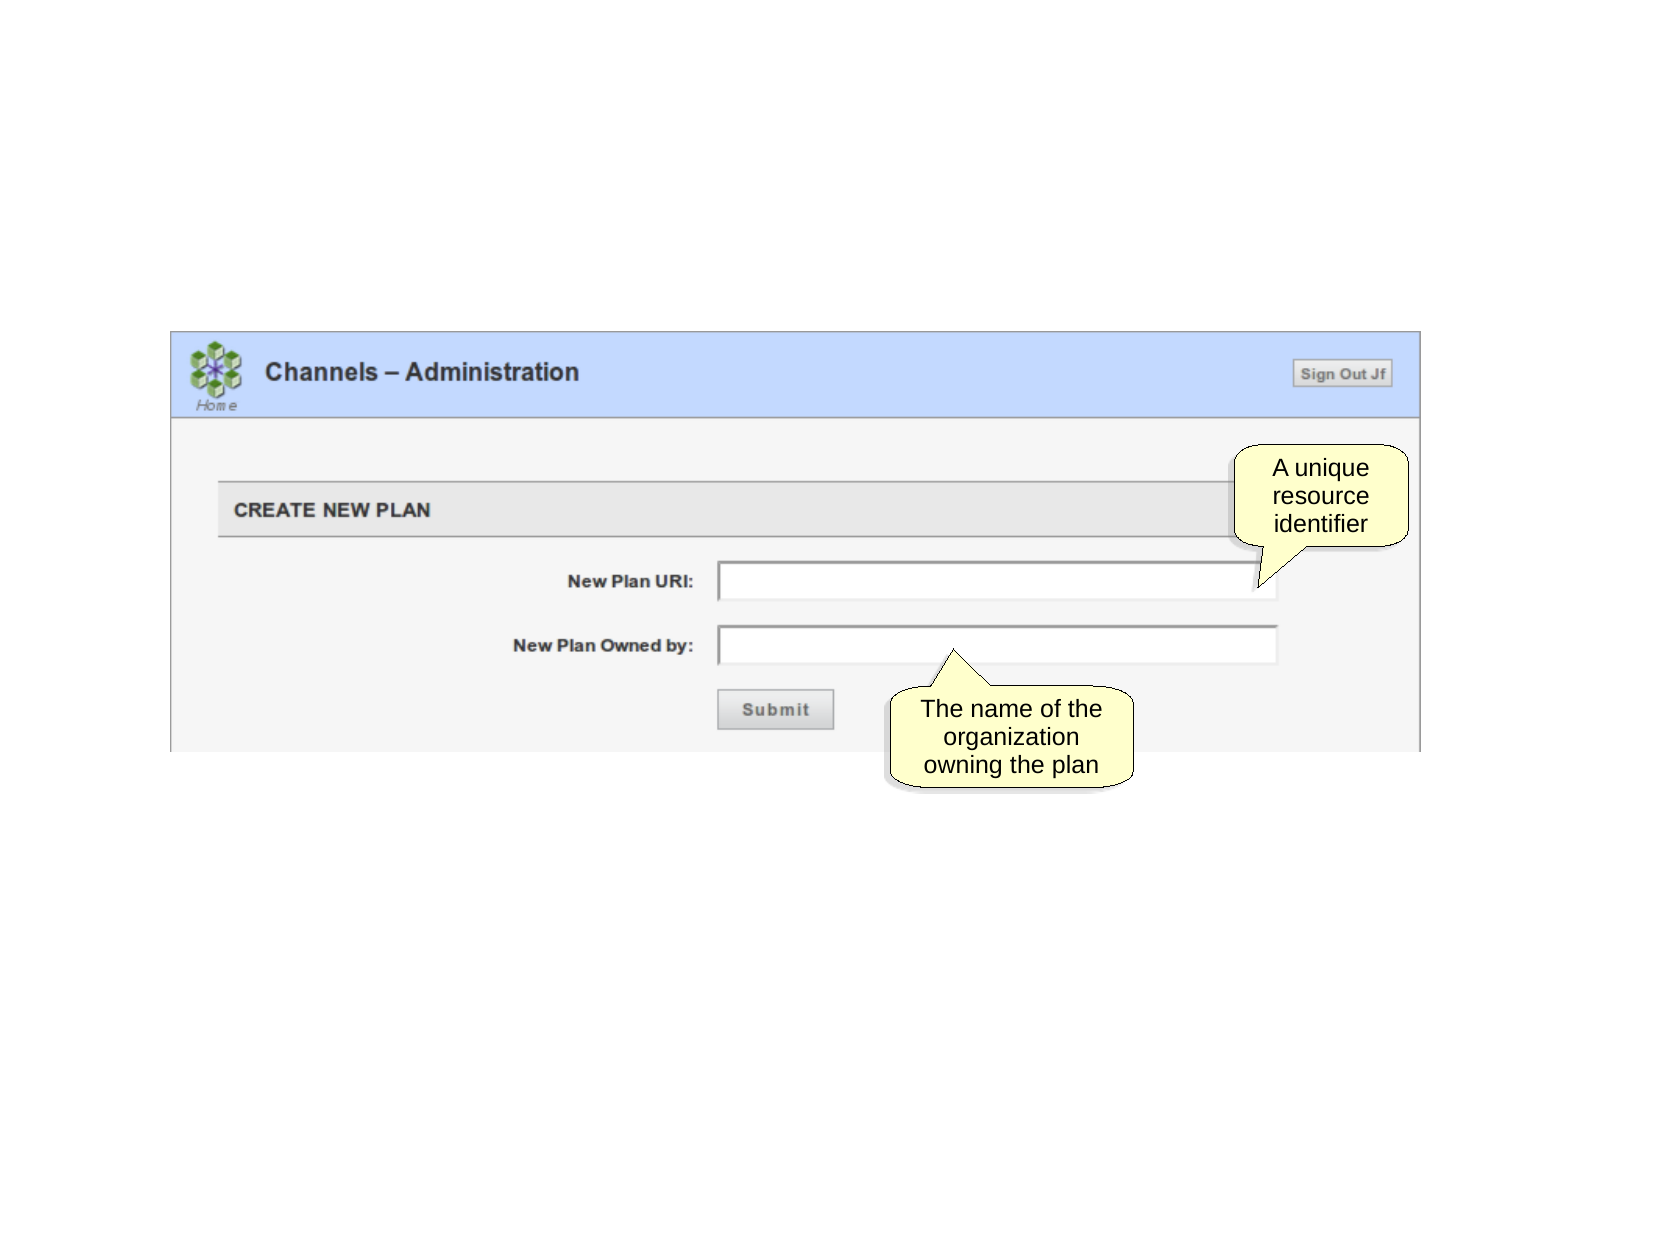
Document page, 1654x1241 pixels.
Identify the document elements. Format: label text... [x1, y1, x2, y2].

picture [170, 331, 1421, 752]
text_box The name of the organization owning the plan [890, 648, 1134, 788]
text_box A unique resource identifier [1234, 444, 1409, 588]
